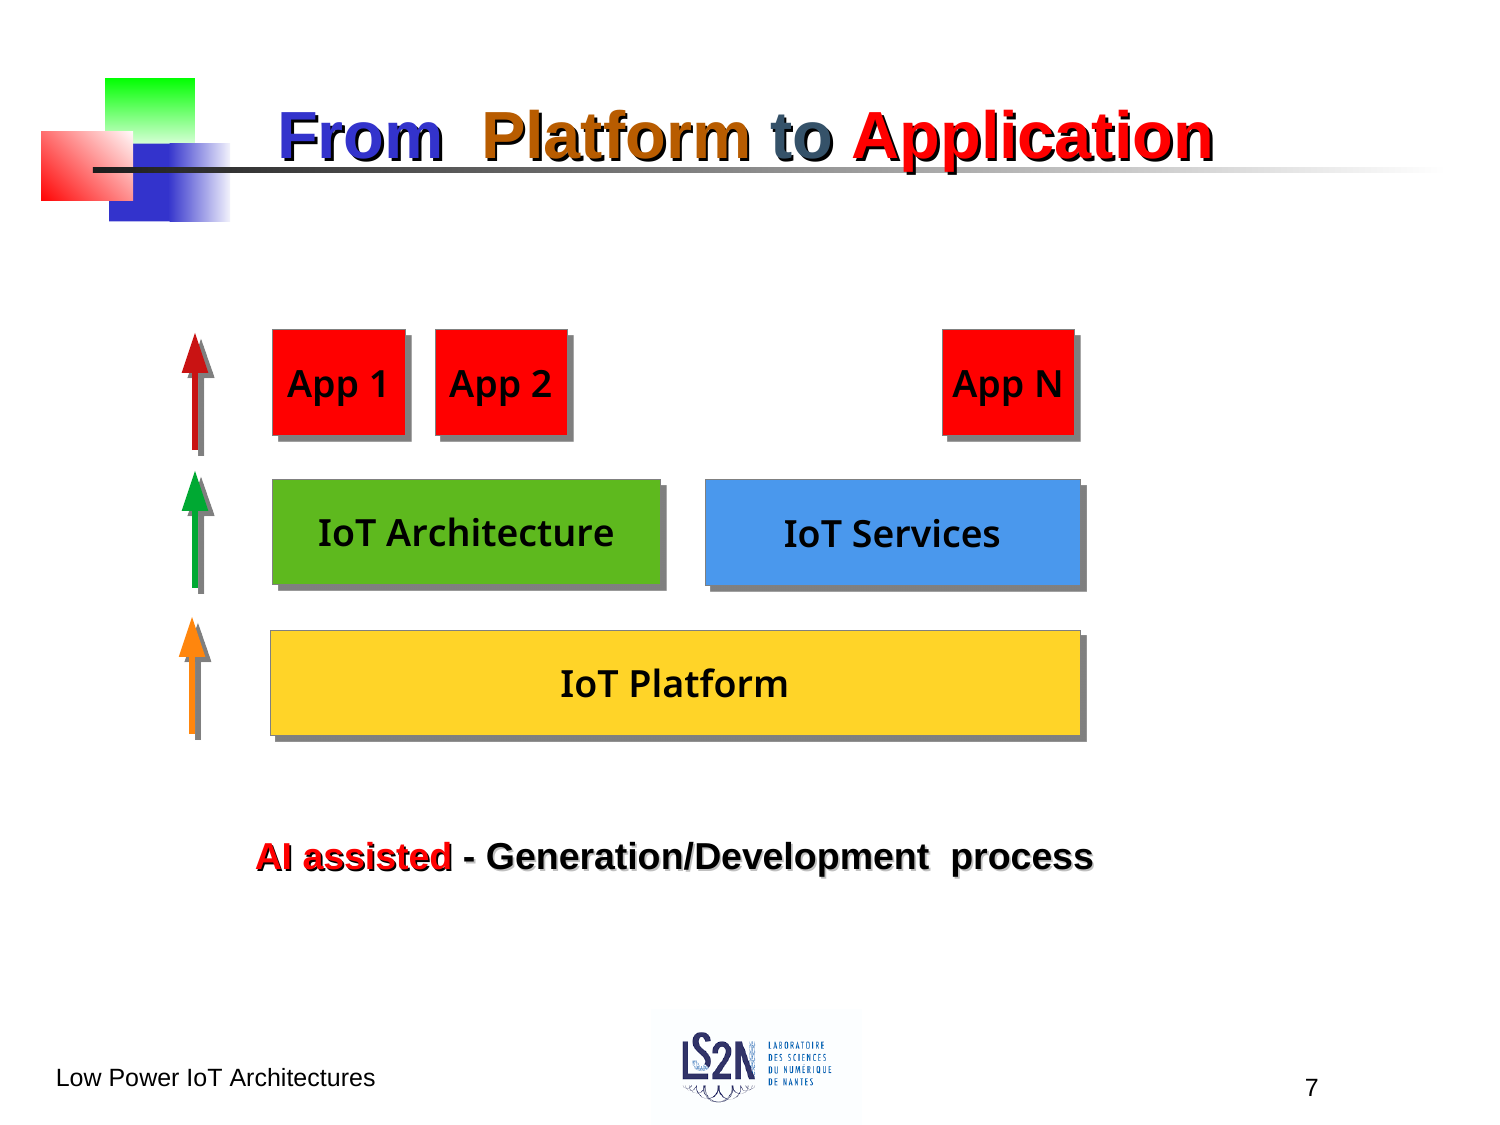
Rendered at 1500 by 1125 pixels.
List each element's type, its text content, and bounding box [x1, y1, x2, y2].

text_box App N [942, 329, 1075, 436]
picture [651, 1009, 862, 1125]
text_box IoT Services [705, 479, 1081, 586]
text_box App 1 [272, 329, 406, 436]
text_box App 2 [435, 329, 568, 436]
text_box IoT Platform [270, 630, 1081, 736]
text_box AI assisted - Generation/Development process [240, 825, 1156, 901]
text_box IoT Architecture [272, 479, 661, 585]
title From Platform to Application [175, 84, 1246, 180]
